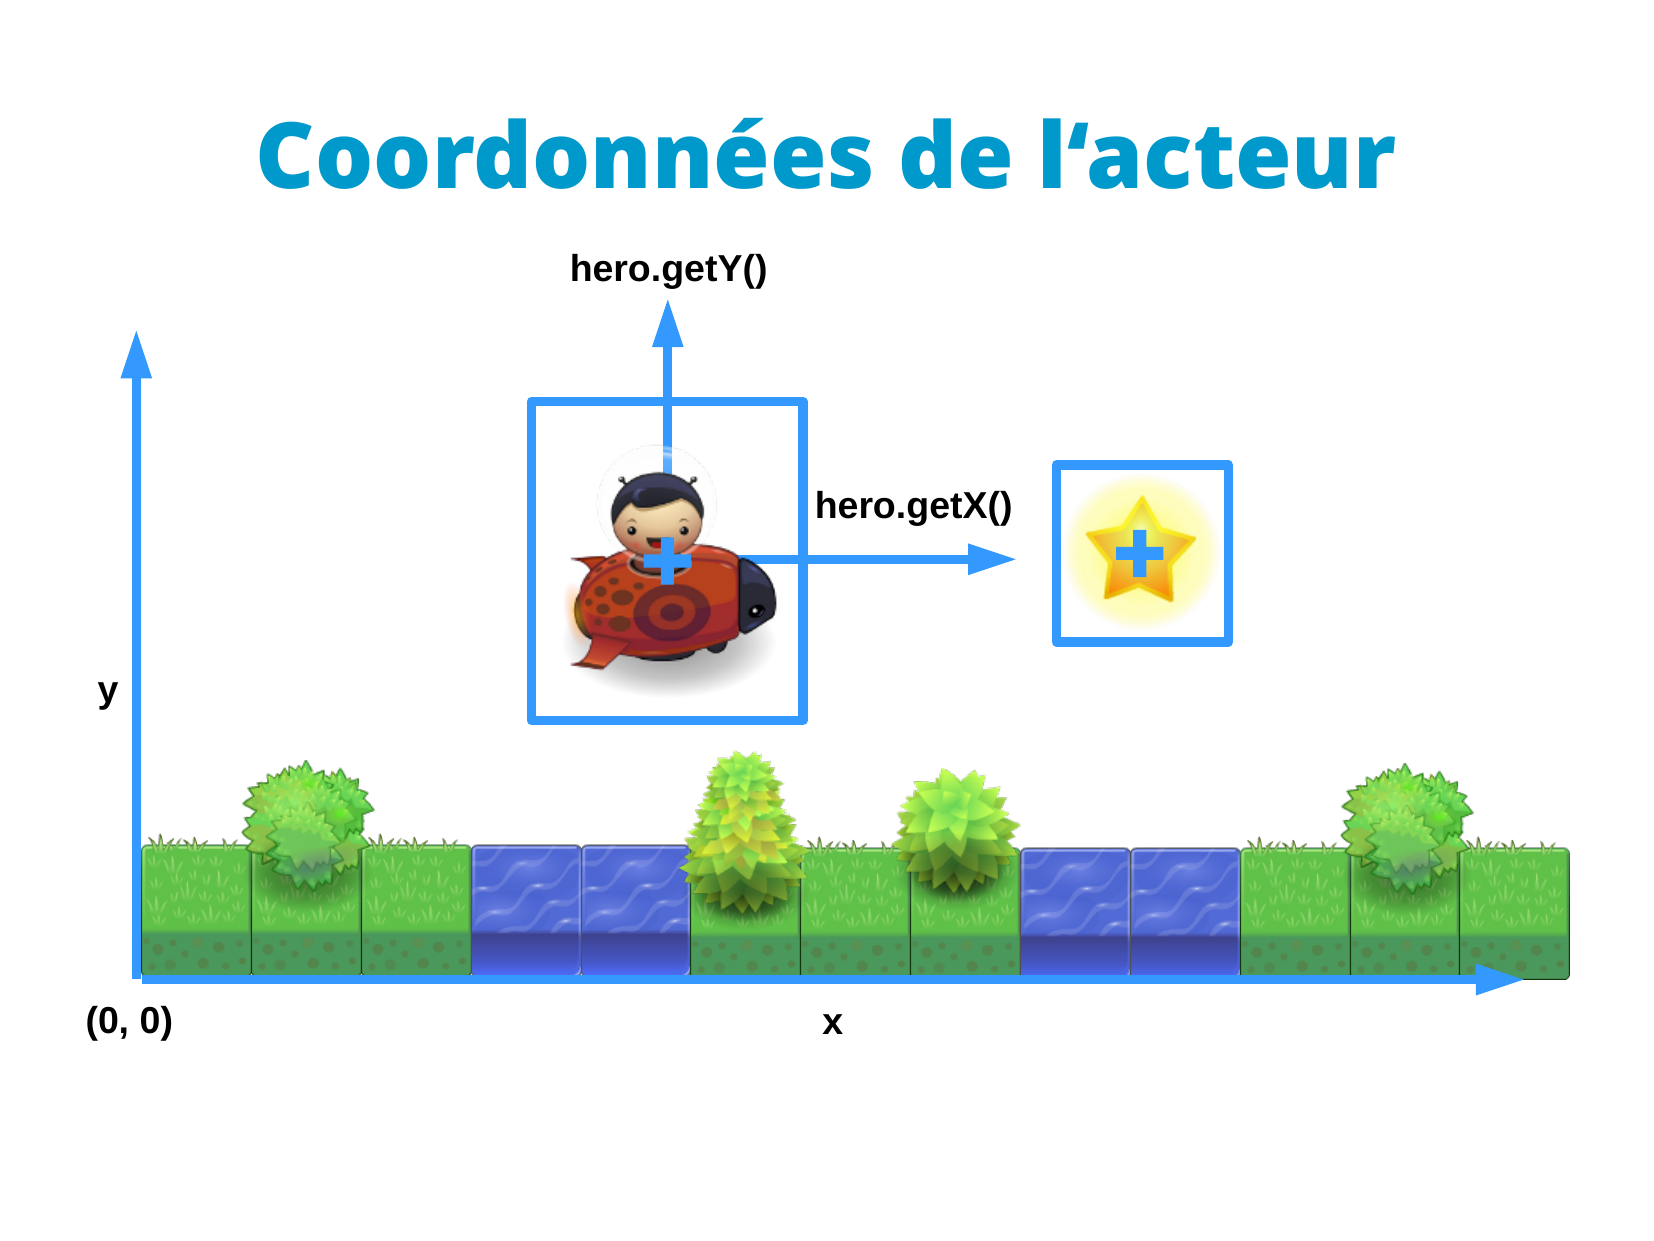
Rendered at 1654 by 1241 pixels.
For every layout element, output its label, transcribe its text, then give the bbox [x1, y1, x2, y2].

text_box (0, 0) [70, 992, 189, 1052]
text_box [1116, 529, 1164, 578]
text_box hero.getX() [808, 476, 1028, 534]
title Coordonnées de l‘acteur [82, 49, 1571, 257]
picture [551, 425, 786, 699]
text_box y [82, 661, 130, 745]
text_box hero.getY() [555, 240, 792, 300]
picture [141, 750, 1570, 980]
picture [1062, 473, 1220, 631]
text_box [643, 537, 692, 585]
text_box hero.getX() [791, 476, 798, 534]
